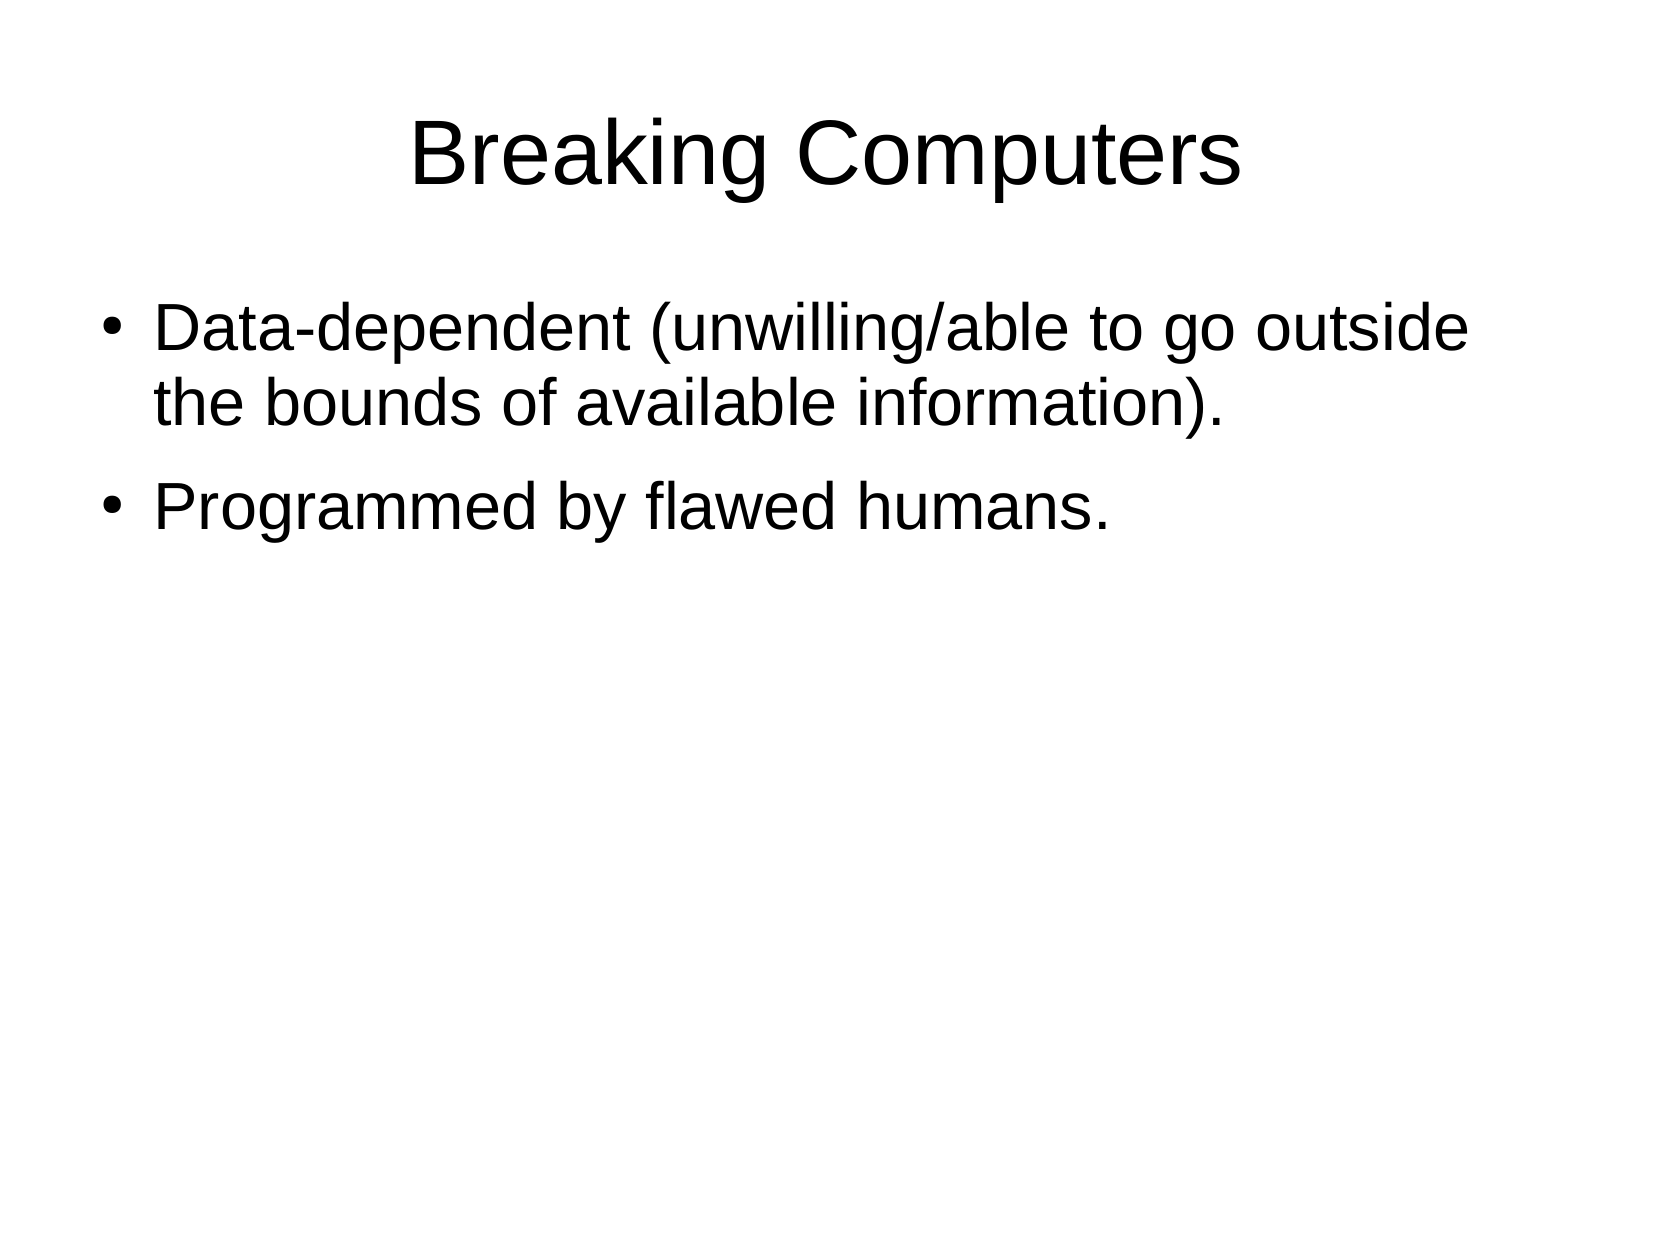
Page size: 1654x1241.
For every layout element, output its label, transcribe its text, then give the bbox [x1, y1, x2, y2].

list Data-dependent (unwilling/able to go outside the bounds of available information). Programmed by flawed humans. [82, 290, 1571, 1010]
title Breaking Computers [82, 49, 1571, 257]
